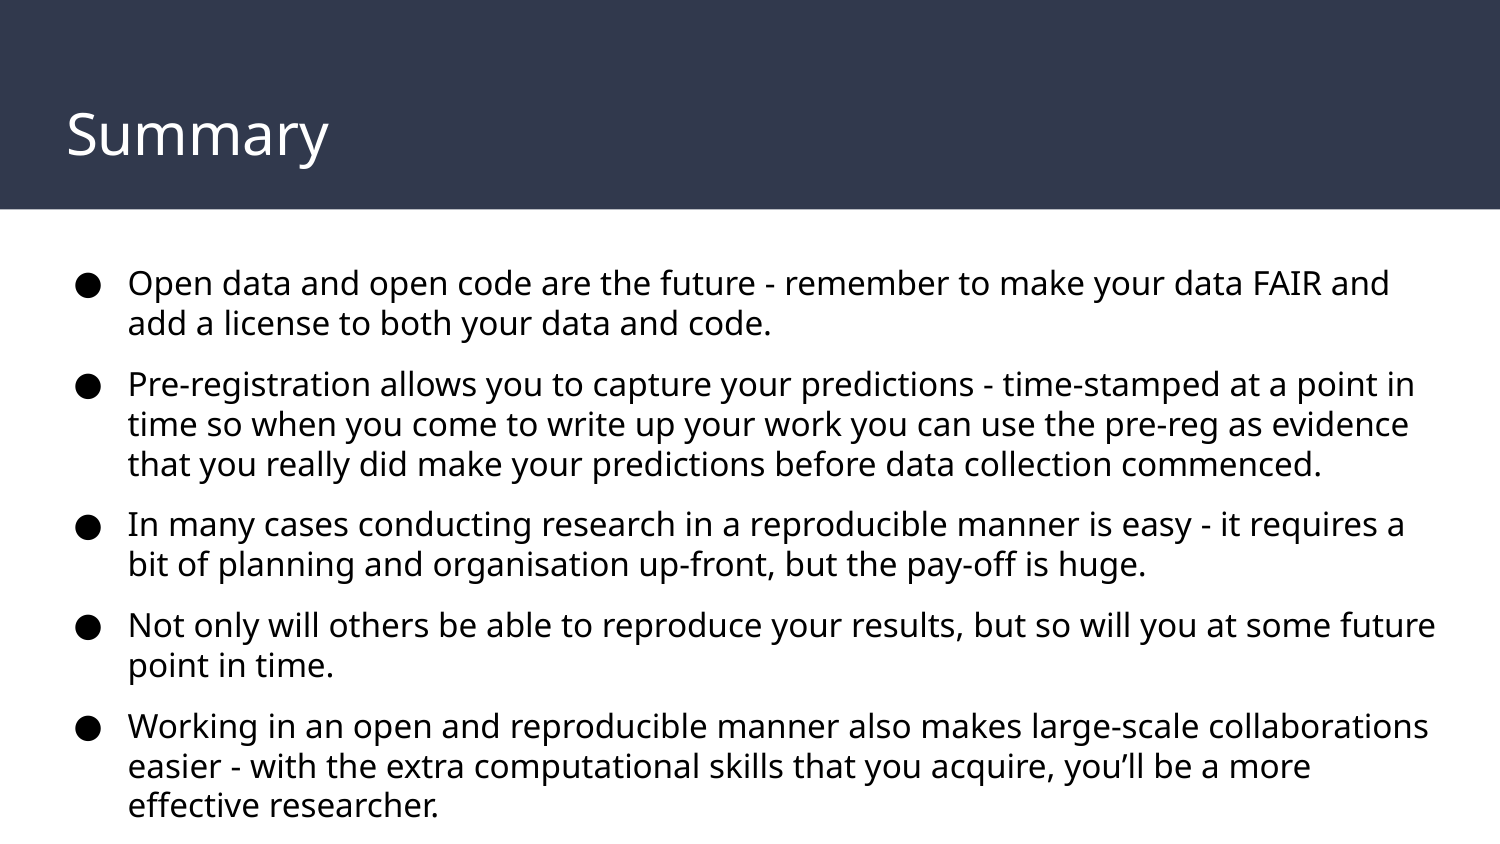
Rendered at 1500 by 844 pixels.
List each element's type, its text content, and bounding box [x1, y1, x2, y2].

text_box Open data and open code are the future - remember to make your data FAIR and add a license to both your data and code. Pre-registration allows you to capture your predictions - time-stamped at a point in time so when you come to write up your work you can use the pre-reg as evidence that you really did make your predictions before data collection commenced. In many cases conducting research in a reproducible manner is easy - it requires a bit of planning and organisation up-front, but the pay-off is huge. Not only will others be able to reproduce your results, but so will you at some future point in time. Working in an open and reproducible manner also makes large-scale collaborations easier - with the extra computational skills that you acquire, you’ll be a more effective researcher. [37, 247, 1456, 826]
title Summary [51, 82, 1449, 185]
